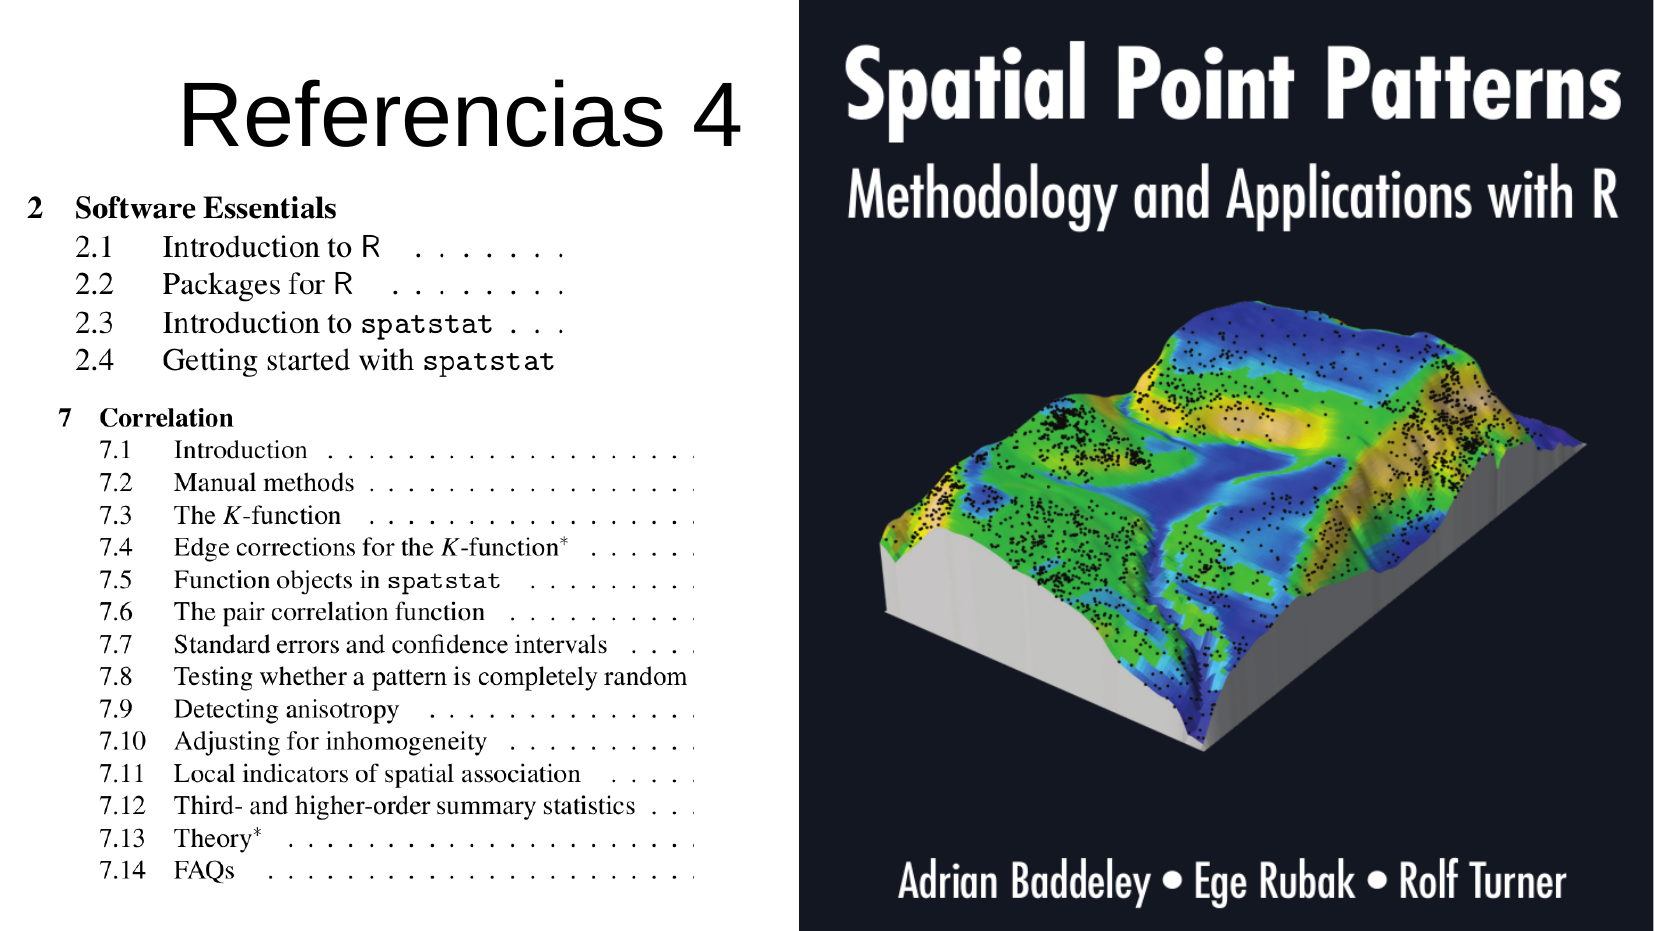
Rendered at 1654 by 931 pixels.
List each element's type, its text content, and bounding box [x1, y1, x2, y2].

picture [3, 173, 694, 901]
title Referencias 4 [0, 37, 799, 193]
picture [799, 0, 1654, 931]
